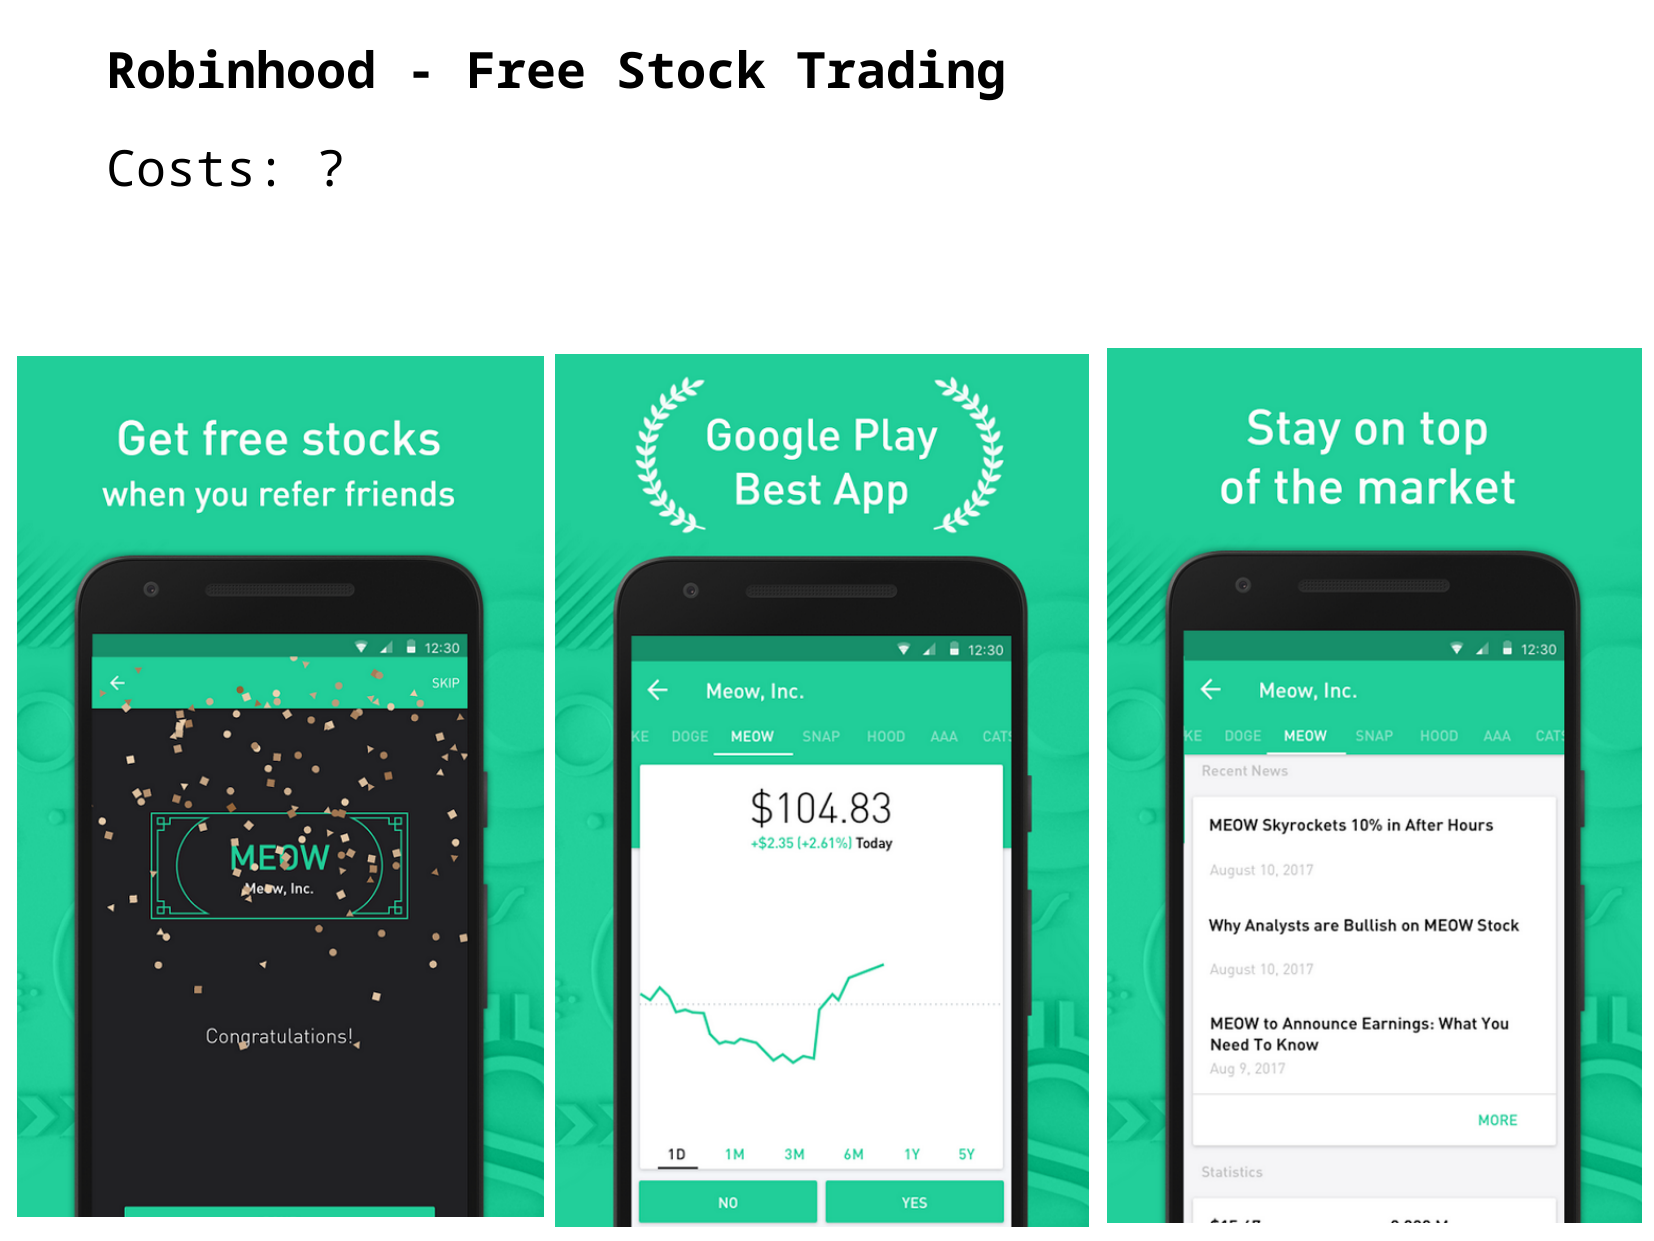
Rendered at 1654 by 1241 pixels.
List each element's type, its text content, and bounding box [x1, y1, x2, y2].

picture [555, 354, 1089, 1227]
list Robinhood - Free Stock Trading Costs: ? [35, 35, 1589, 508]
picture [1107, 348, 1642, 1223]
picture [17, 356, 544, 1217]
